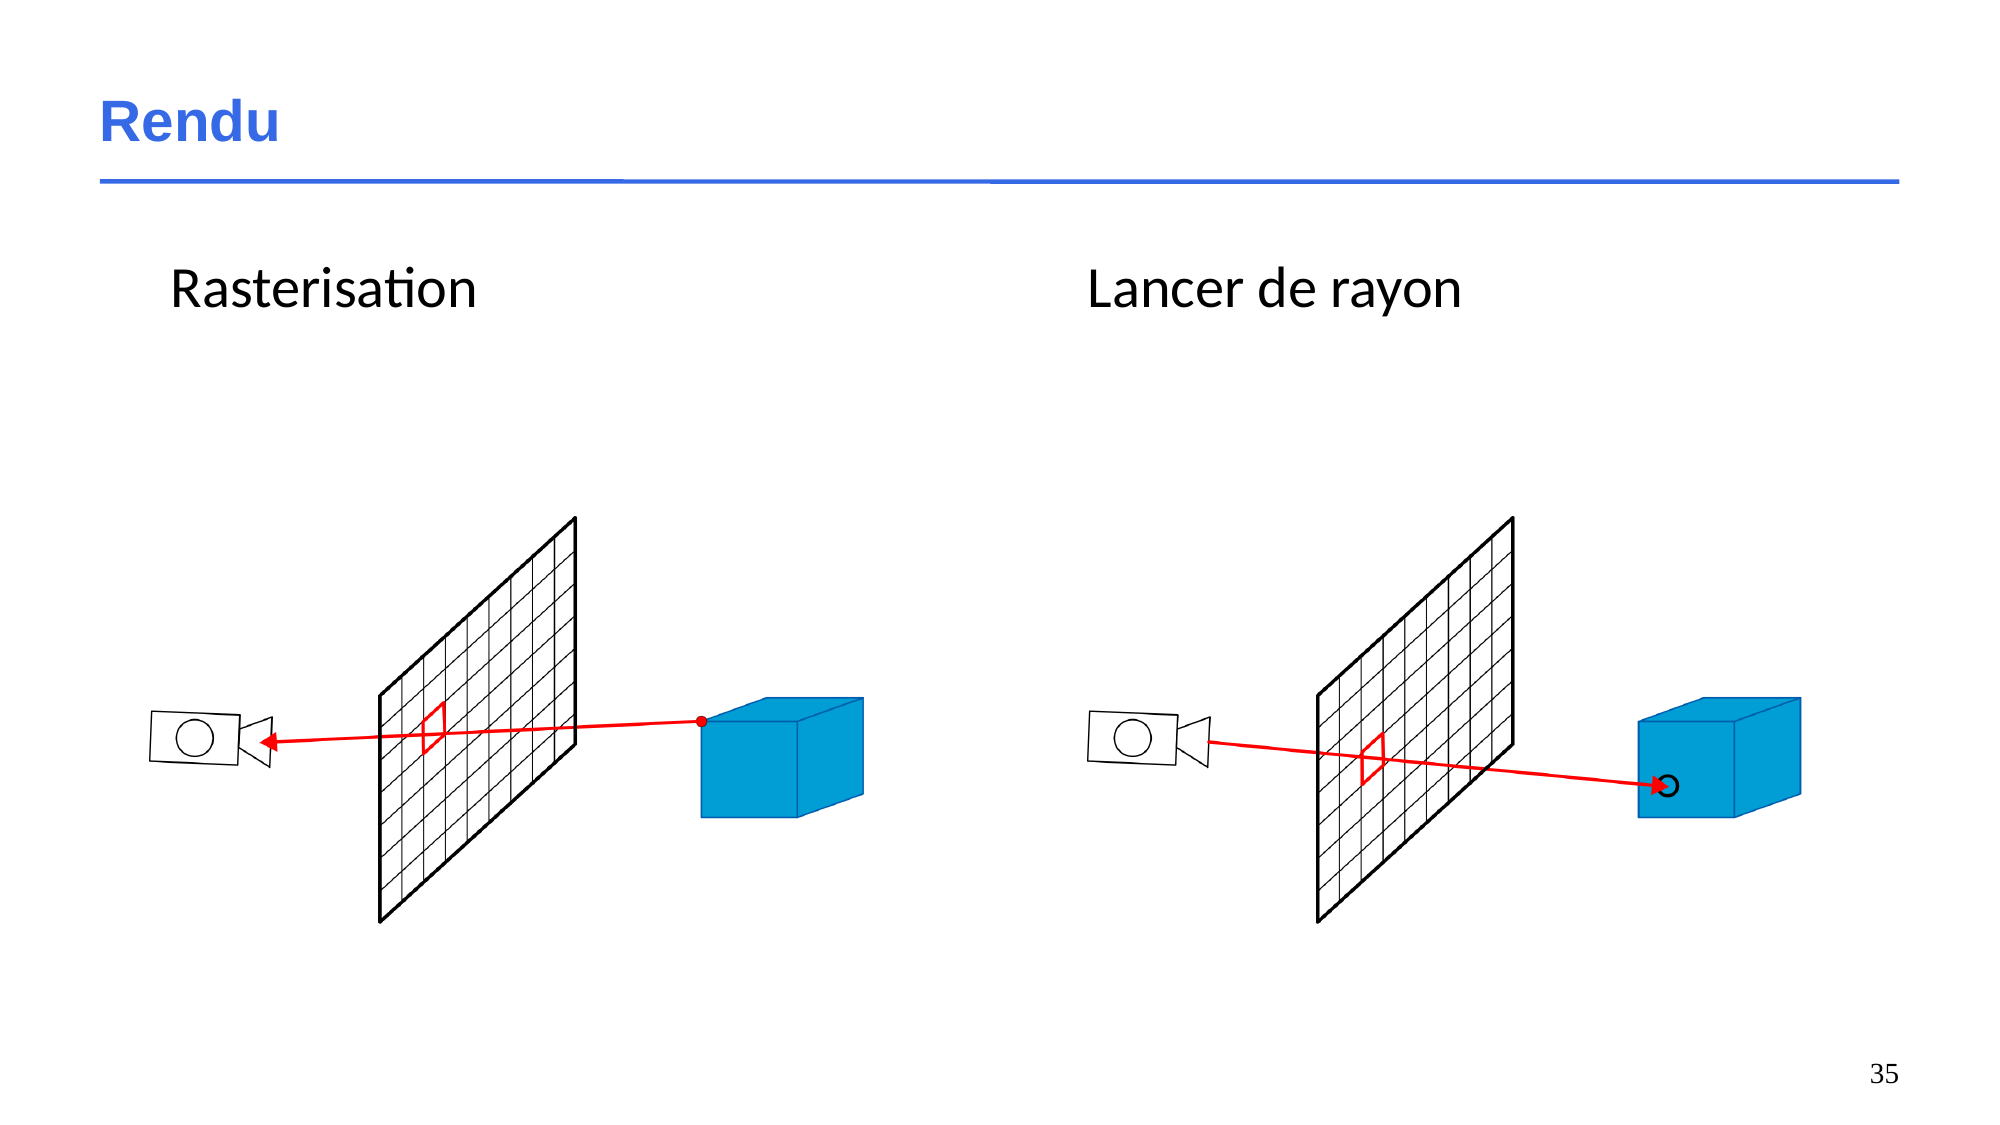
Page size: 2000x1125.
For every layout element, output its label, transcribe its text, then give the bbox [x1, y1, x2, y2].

list Rasterisation Lancer de rayon [99, 263, 1900, 976]
picture [143, 449, 961, 976]
picture [1081, 449, 1898, 976]
title Rendu [99, 27, 1900, 215]
